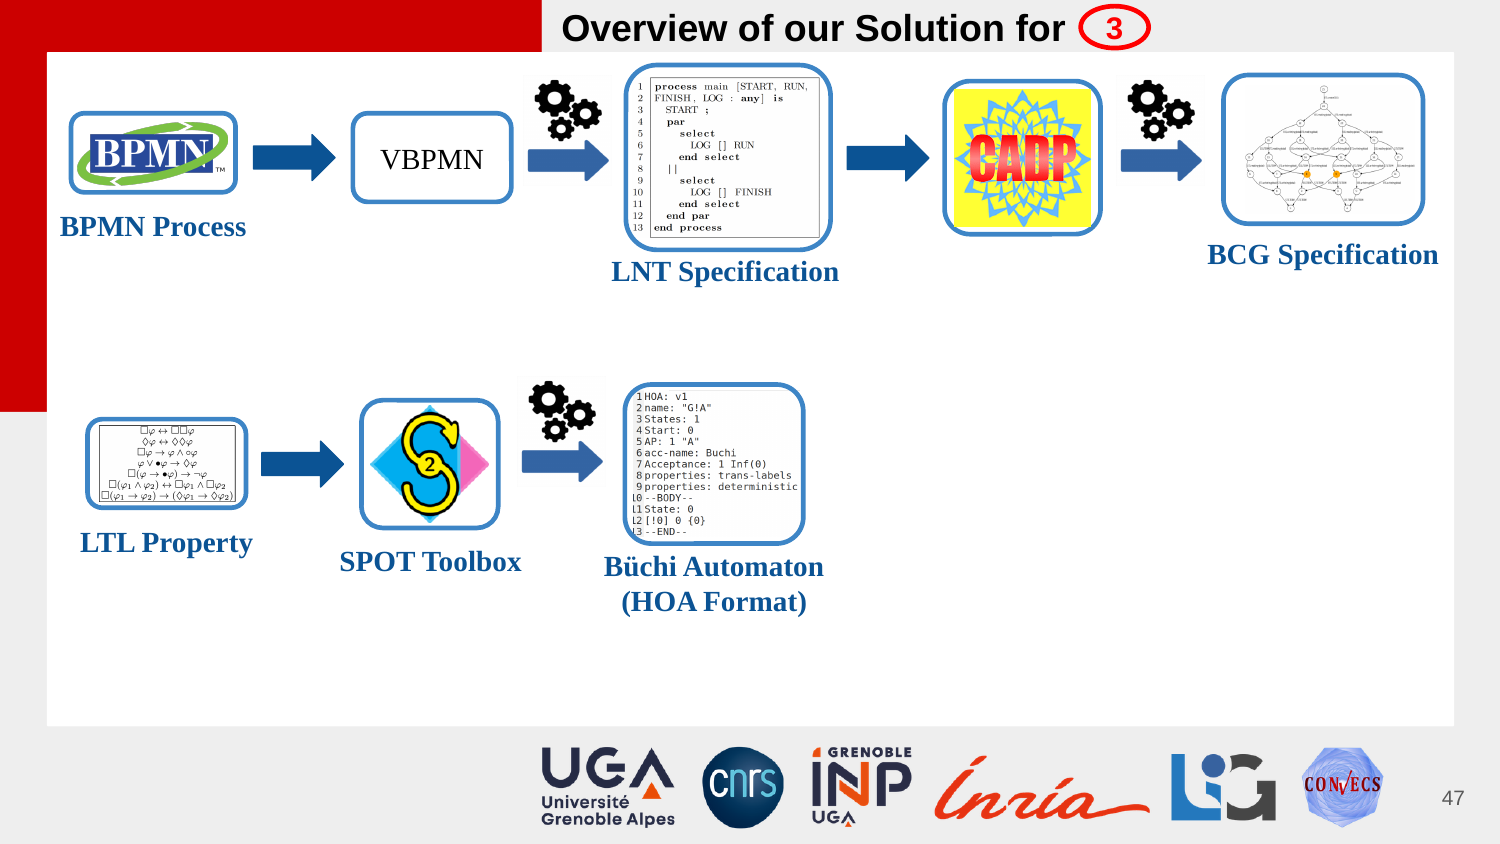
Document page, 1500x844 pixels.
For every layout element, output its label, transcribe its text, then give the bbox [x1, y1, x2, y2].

text_box Overview of our Solution for [546, 0, 1441, 55]
picture [0, 0, 1500, 844]
text_box SPOT Toolbox [290, 532, 572, 588]
text_box [253, 134, 335, 181]
text_box LTL Property [26, 513, 308, 569]
text_box [261, 441, 344, 487]
text_box Büchi Automaton (HOA Format) [573, 555, 855, 610]
text_box BPMN Process [12, 197, 294, 252]
text_box [847, 135, 929, 181]
slide_number <numéro> [1389, 764, 1480, 830]
text_box LNT Specification [588, 248, 863, 291]
text_box 3 [1080, 6, 1149, 49]
text_box BCG Specification [1182, 225, 1464, 281]
text_box VBPMN [352, 113, 512, 202]
